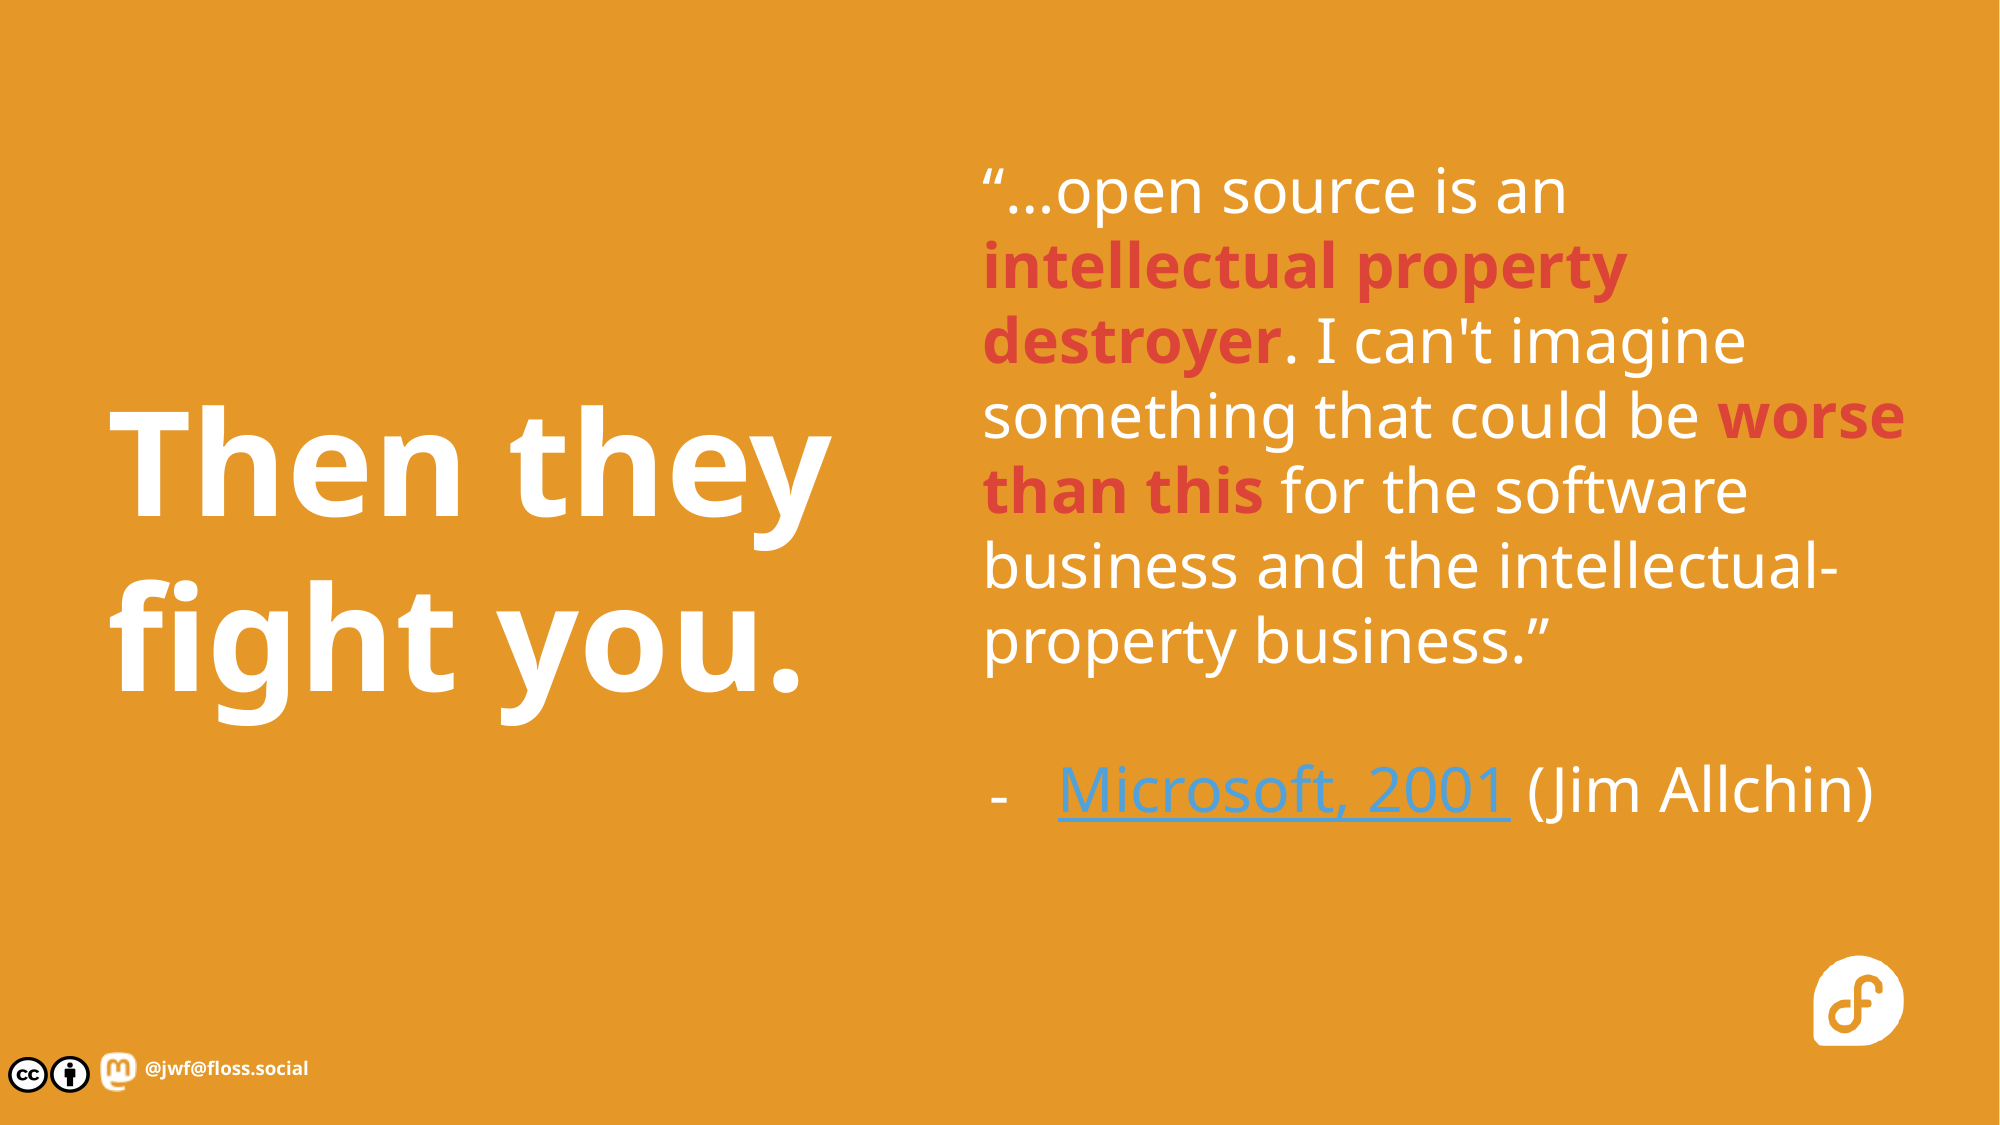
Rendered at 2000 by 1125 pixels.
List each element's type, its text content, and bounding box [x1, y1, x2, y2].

picture [100, 1052, 137, 1092]
title Then they fight you. [107, 98, 931, 994]
picture [8, 1057, 48, 1093]
list @jwf@floss.social [135, 1047, 319, 1084]
picture [50, 1056, 90, 1093]
picture [1813, 955, 1904, 1046]
text_box “…open source is an intellectual property destroyer. I can't imagine something that could be worse than this for the software business and the intellectual-property business.” Microsoft, 2001 (Jim Allchin) [967, 135, 1945, 851]
